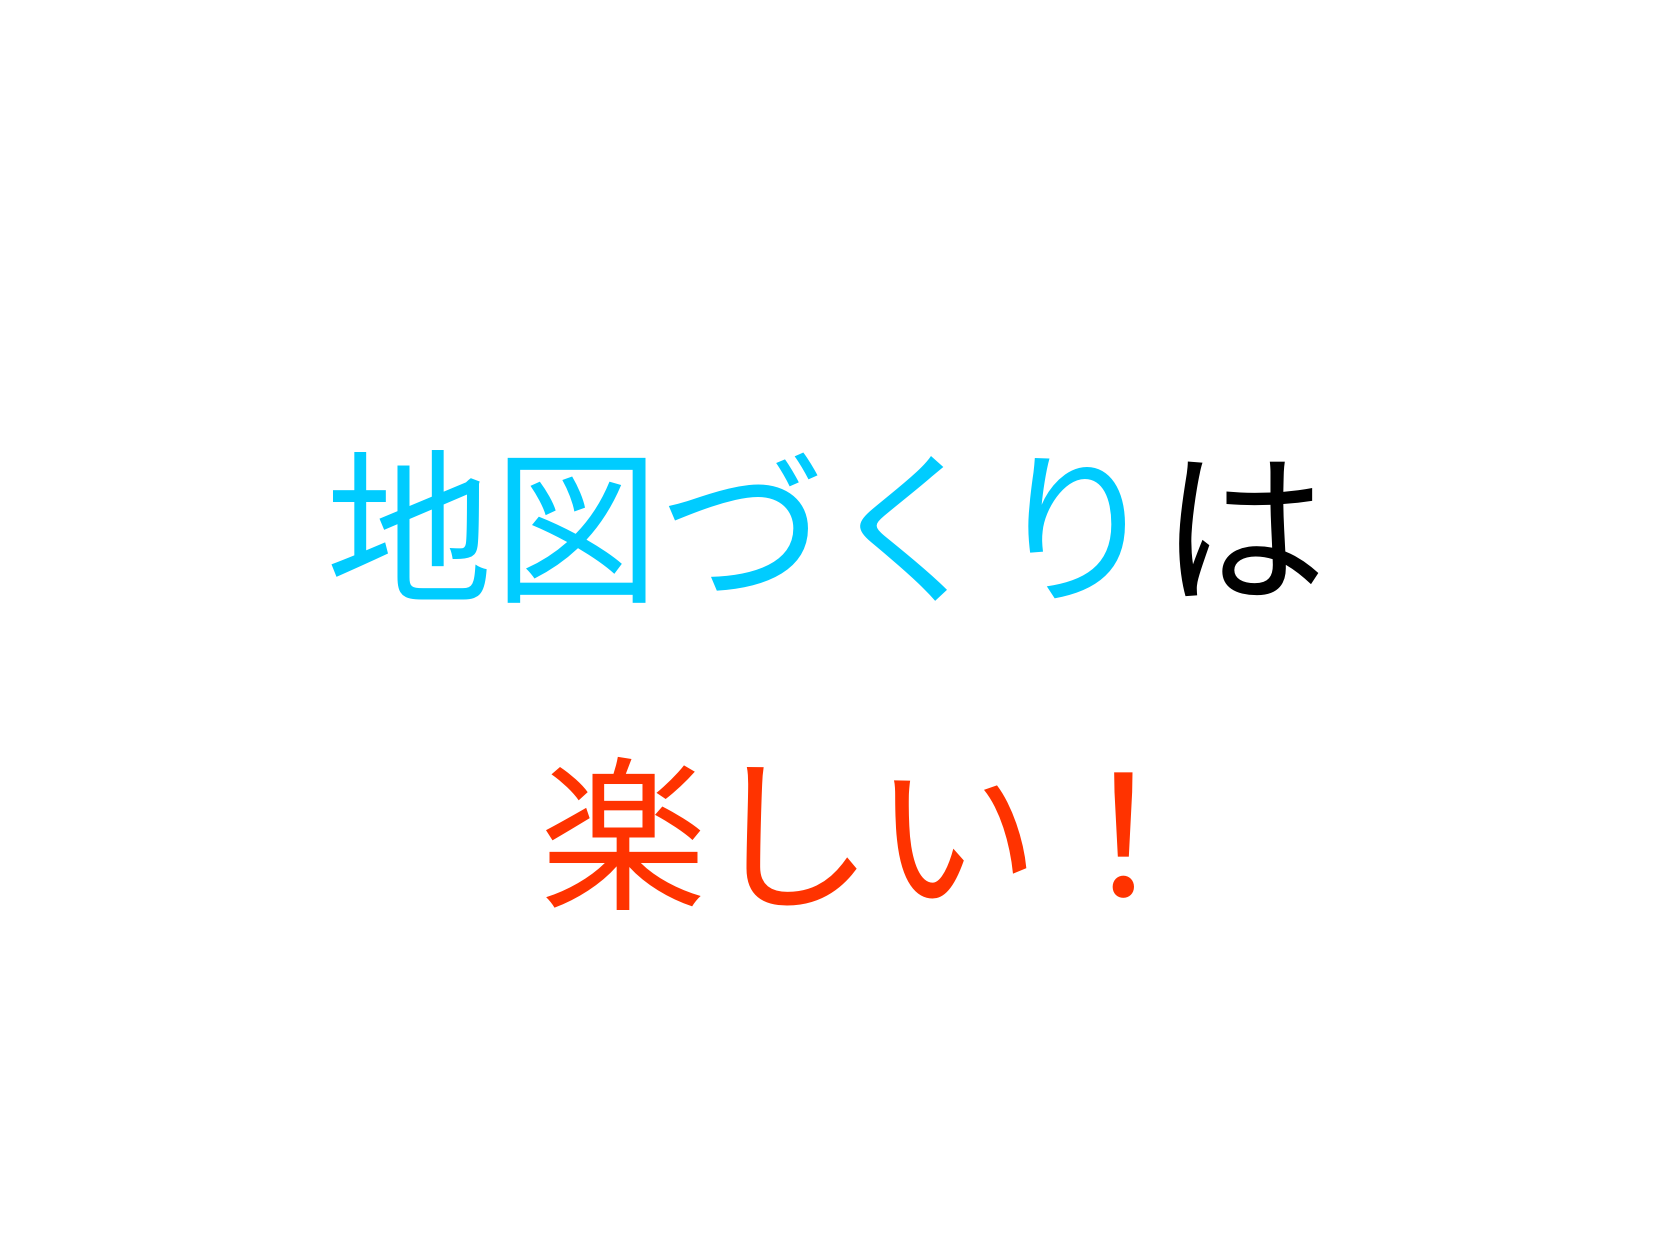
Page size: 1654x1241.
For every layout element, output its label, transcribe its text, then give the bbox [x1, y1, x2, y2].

text_box 地図づくりは [0, 389, 1654, 572]
text_box 楽しい！ [47, 696, 1654, 879]
